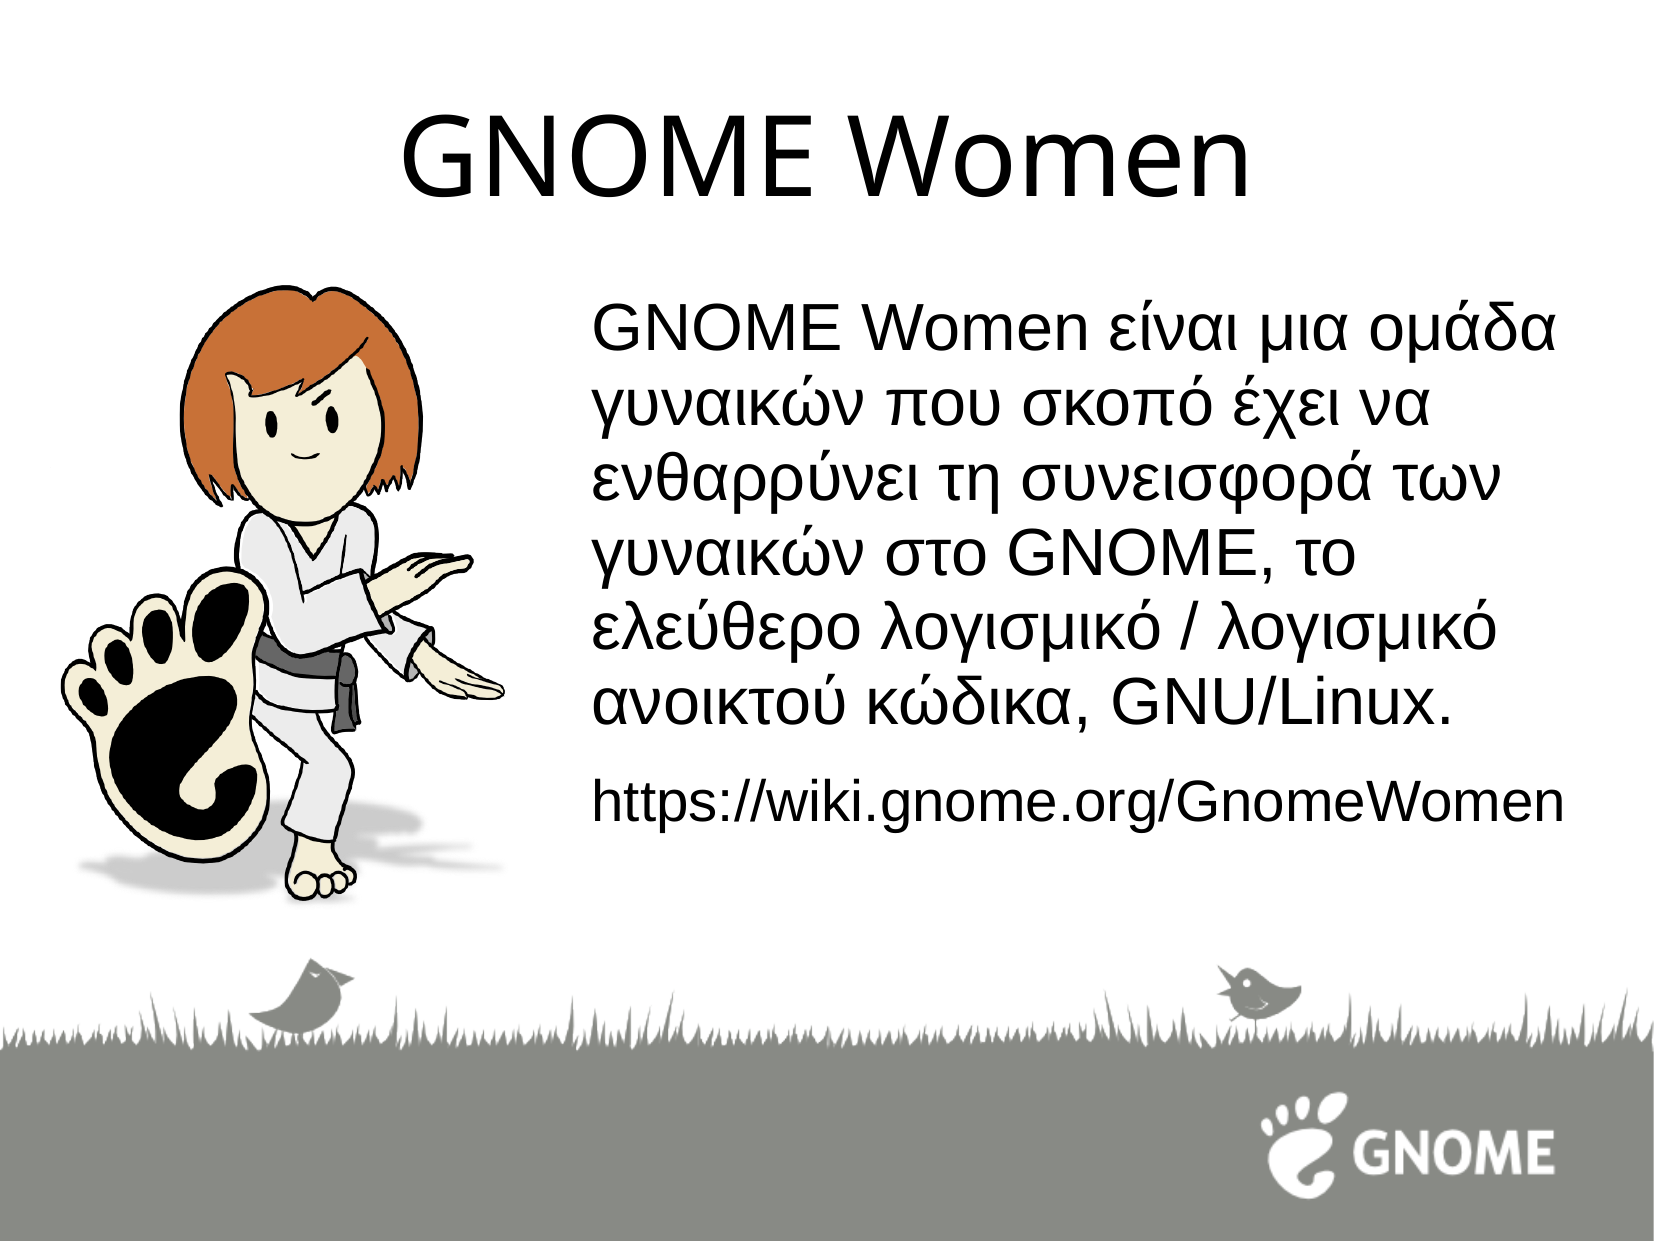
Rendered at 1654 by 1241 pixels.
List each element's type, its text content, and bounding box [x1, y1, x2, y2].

list GNOME Women είναι μια ομάδα γυναικών που σκοπό έχει να ενθαρρύνει τη συνεισφορά των γυναικών στο GNOME, το ελεύθερο λογισμικό / λογισμικό ανοικτού κώδικα, GNU/Linux. https://wiki.gnome.org/GnomeWomen [591, 290, 1621, 1010]
title GNOME Women [82, 49, 1571, 257]
picture [0, 0, 1654, 1241]
